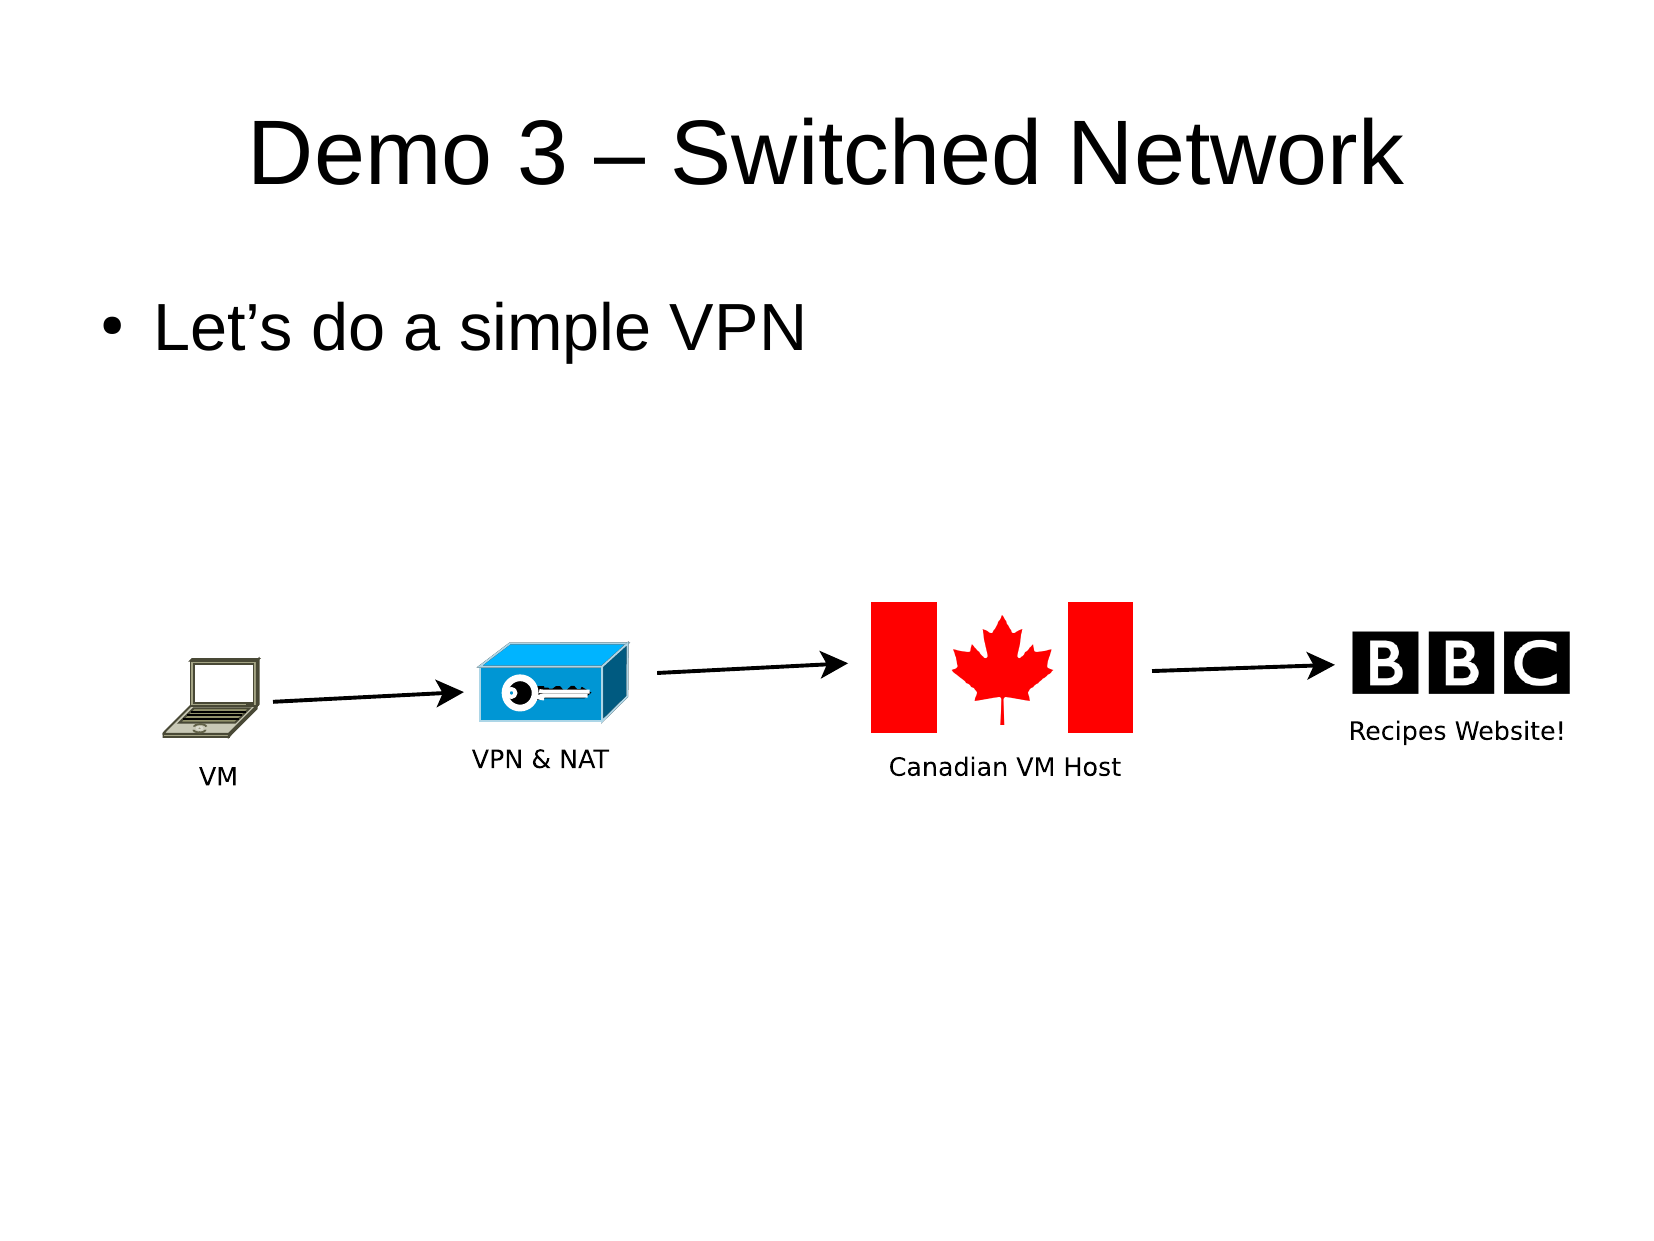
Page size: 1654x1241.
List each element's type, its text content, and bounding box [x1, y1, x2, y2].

list Let’s do a simple VPN [82, 290, 809, 1010]
title Demo 3 – Switched Network [82, 49, 1571, 257]
picture [162, 600, 1572, 792]
